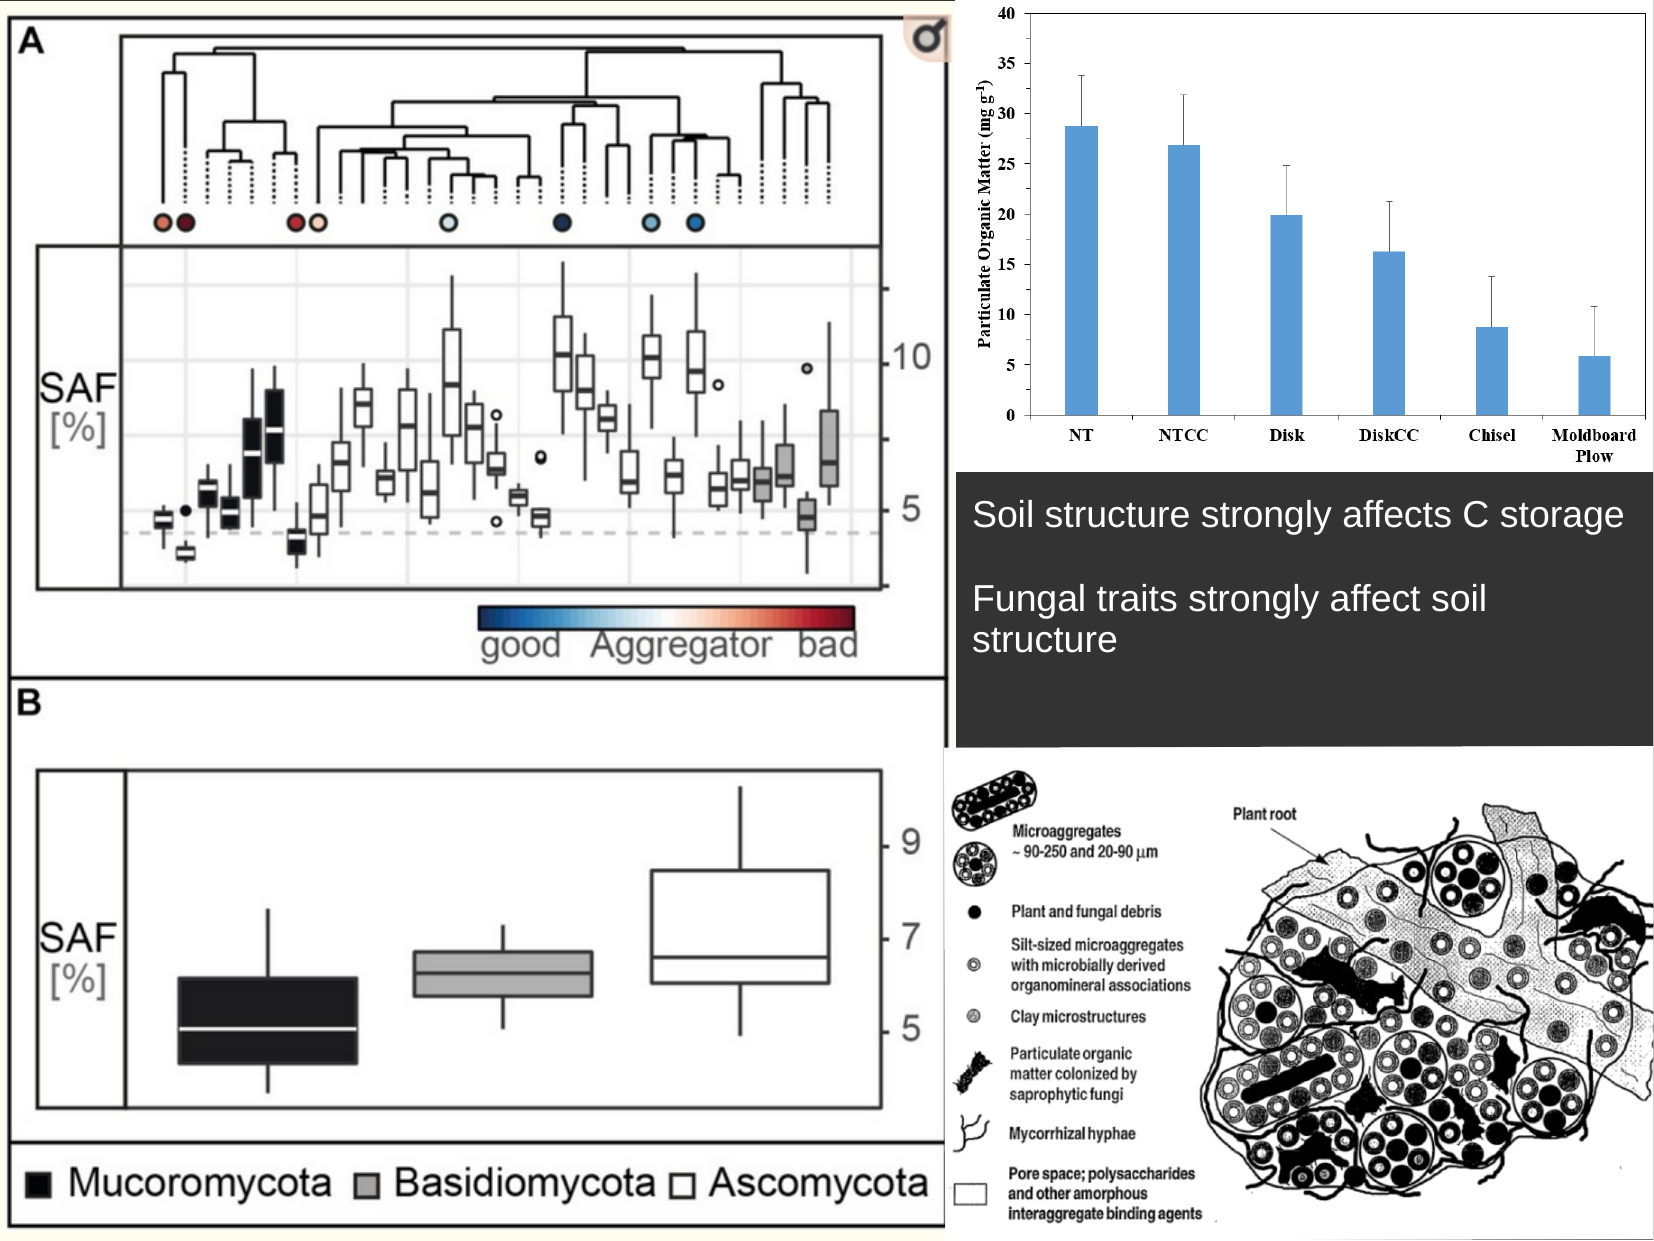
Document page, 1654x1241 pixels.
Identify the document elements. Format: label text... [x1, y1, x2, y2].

text_box Soil structure strongly affects C storage Fungal traits strongly affect soil structure [957, 485, 1647, 669]
picture [0, 0, 1654, 1241]
